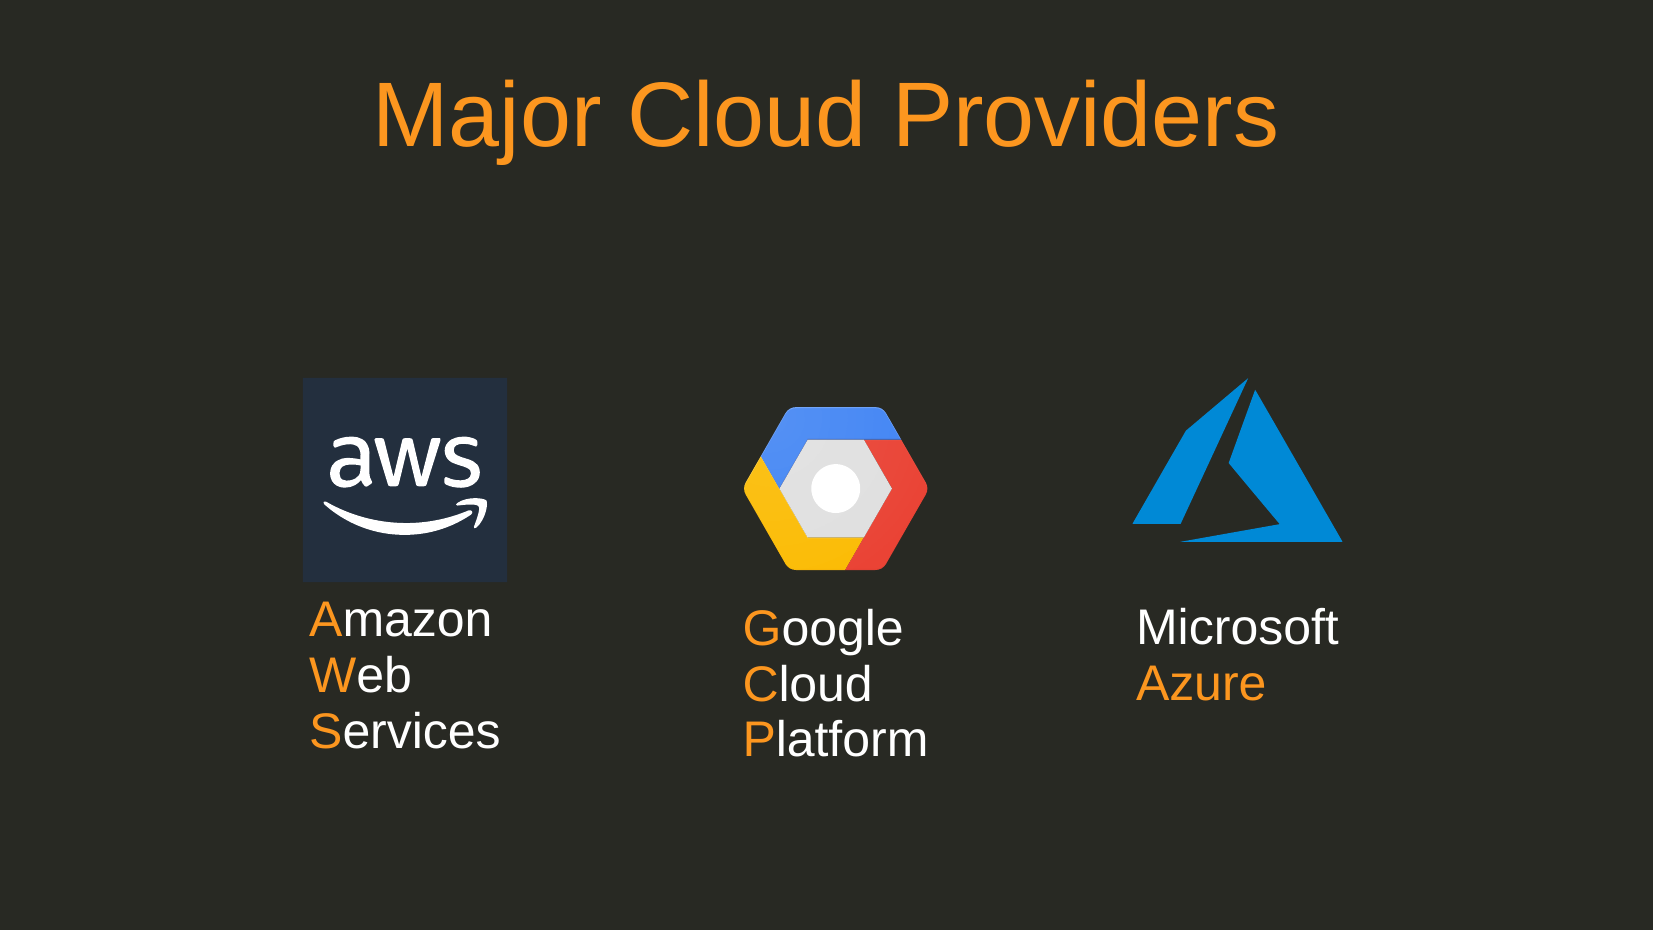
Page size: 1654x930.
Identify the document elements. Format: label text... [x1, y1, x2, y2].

picture [300, 375, 511, 586]
title Major Cloud Providers [82, 37, 1571, 193]
picture [1132, 378, 1343, 542]
picture [735, 387, 937, 590]
